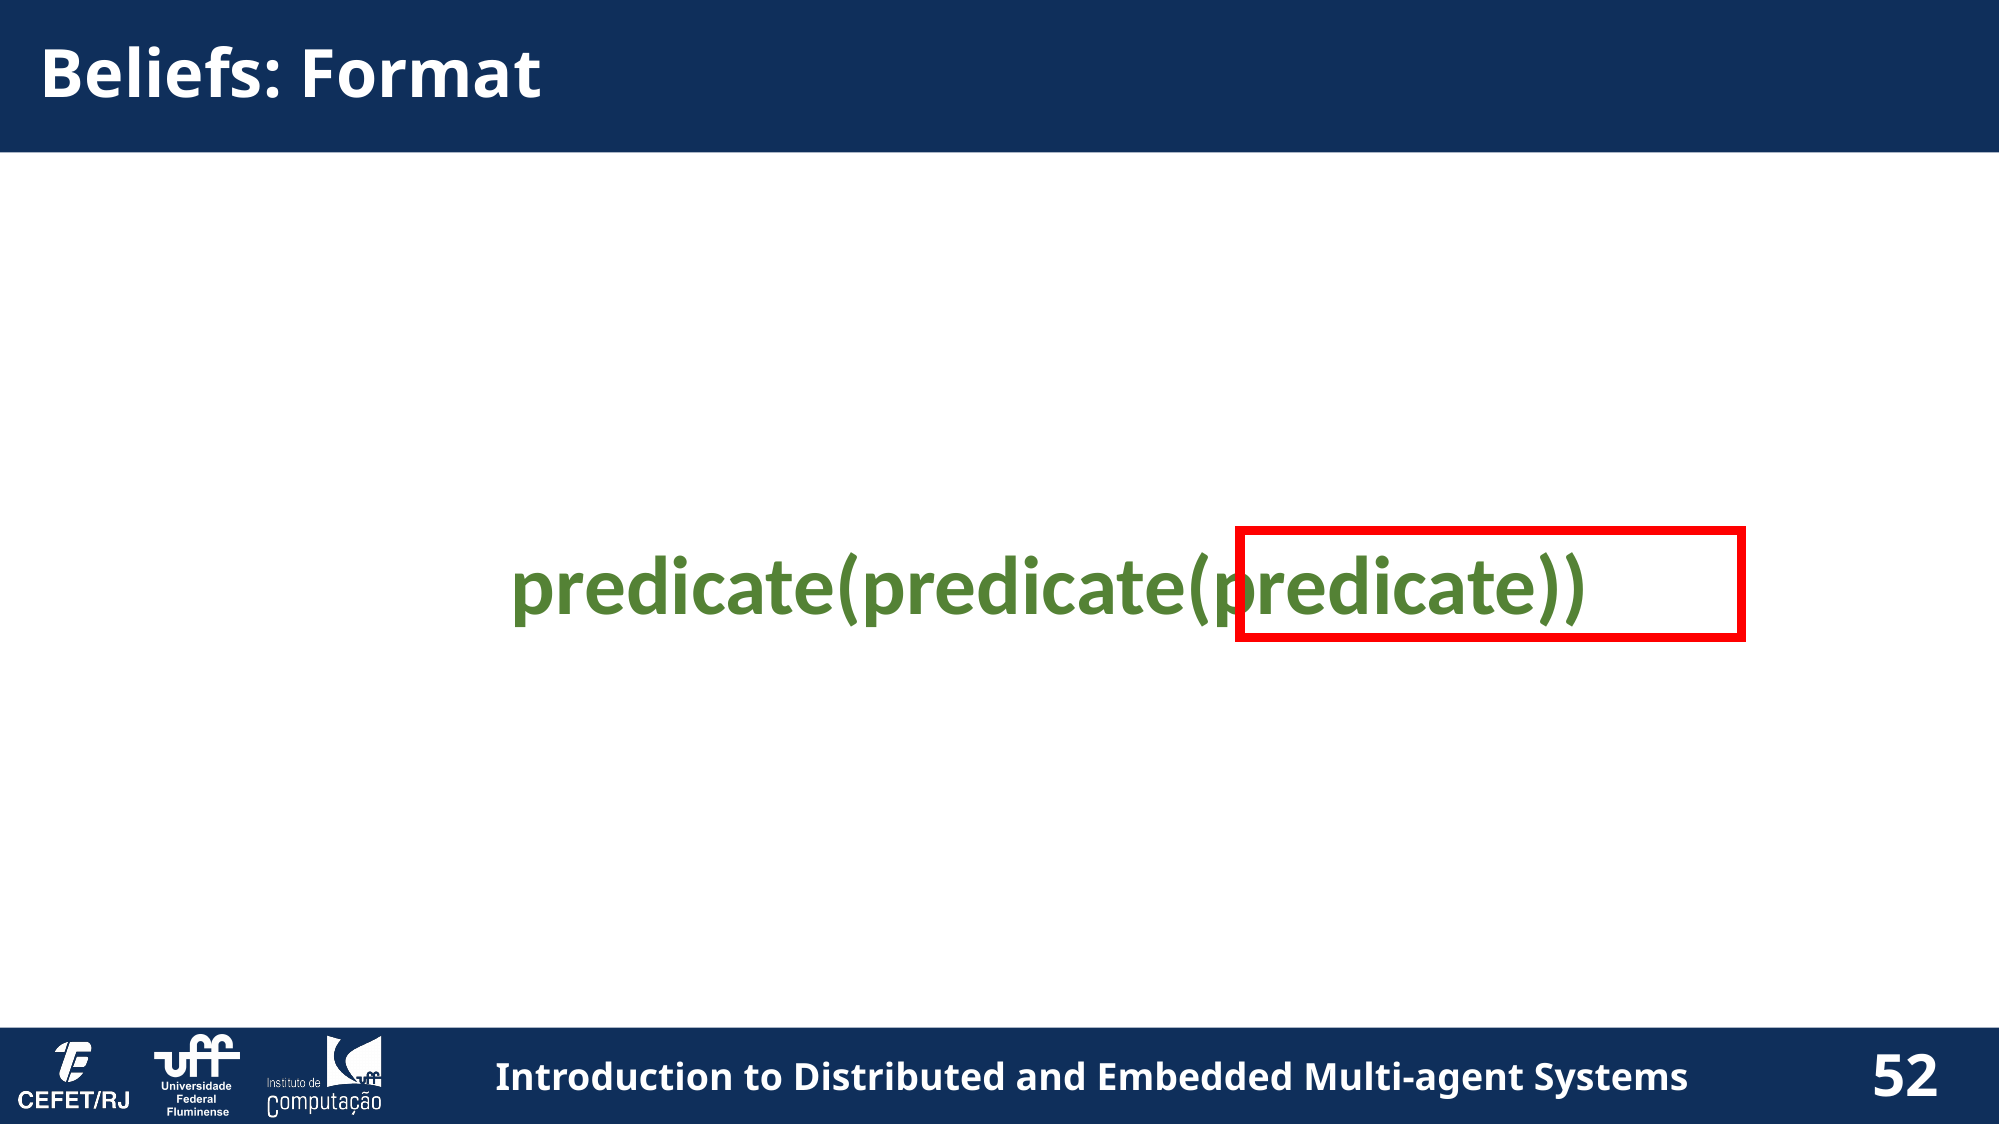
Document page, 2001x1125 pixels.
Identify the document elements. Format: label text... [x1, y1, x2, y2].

picture [265, 1033, 383, 1118]
picture [18, 1021, 129, 1125]
text_box Beliefs: Format [25, 23, 1999, 119]
text_box predicate(predicate(predicate)) [212, 523, 1907, 639]
text_box predicate(predicate(predicate)) [1245, 535, 1737, 633]
picture [153, 1033, 241, 1121]
